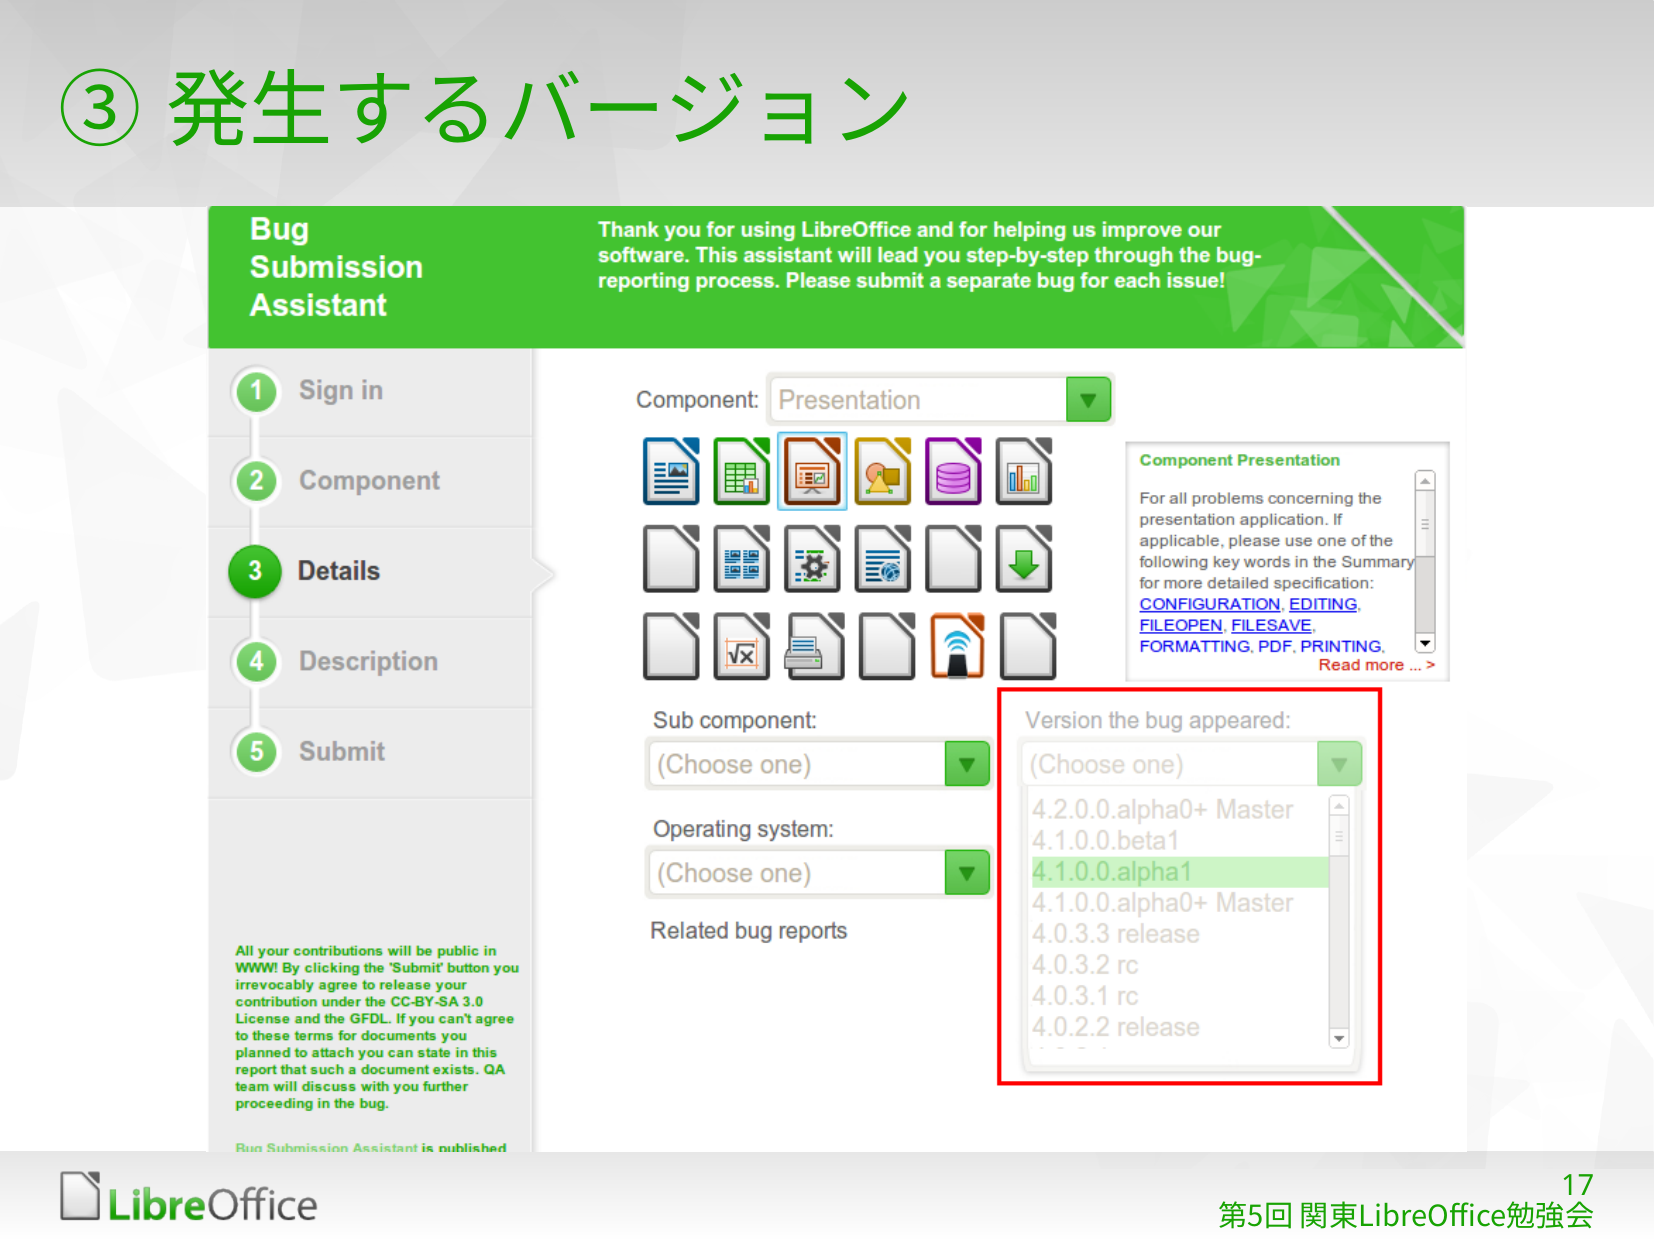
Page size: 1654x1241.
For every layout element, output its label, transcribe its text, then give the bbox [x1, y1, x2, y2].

title ③発生するバージョン [59, 29, 1595, 178]
picture [0, 0, 1654, 1240]
